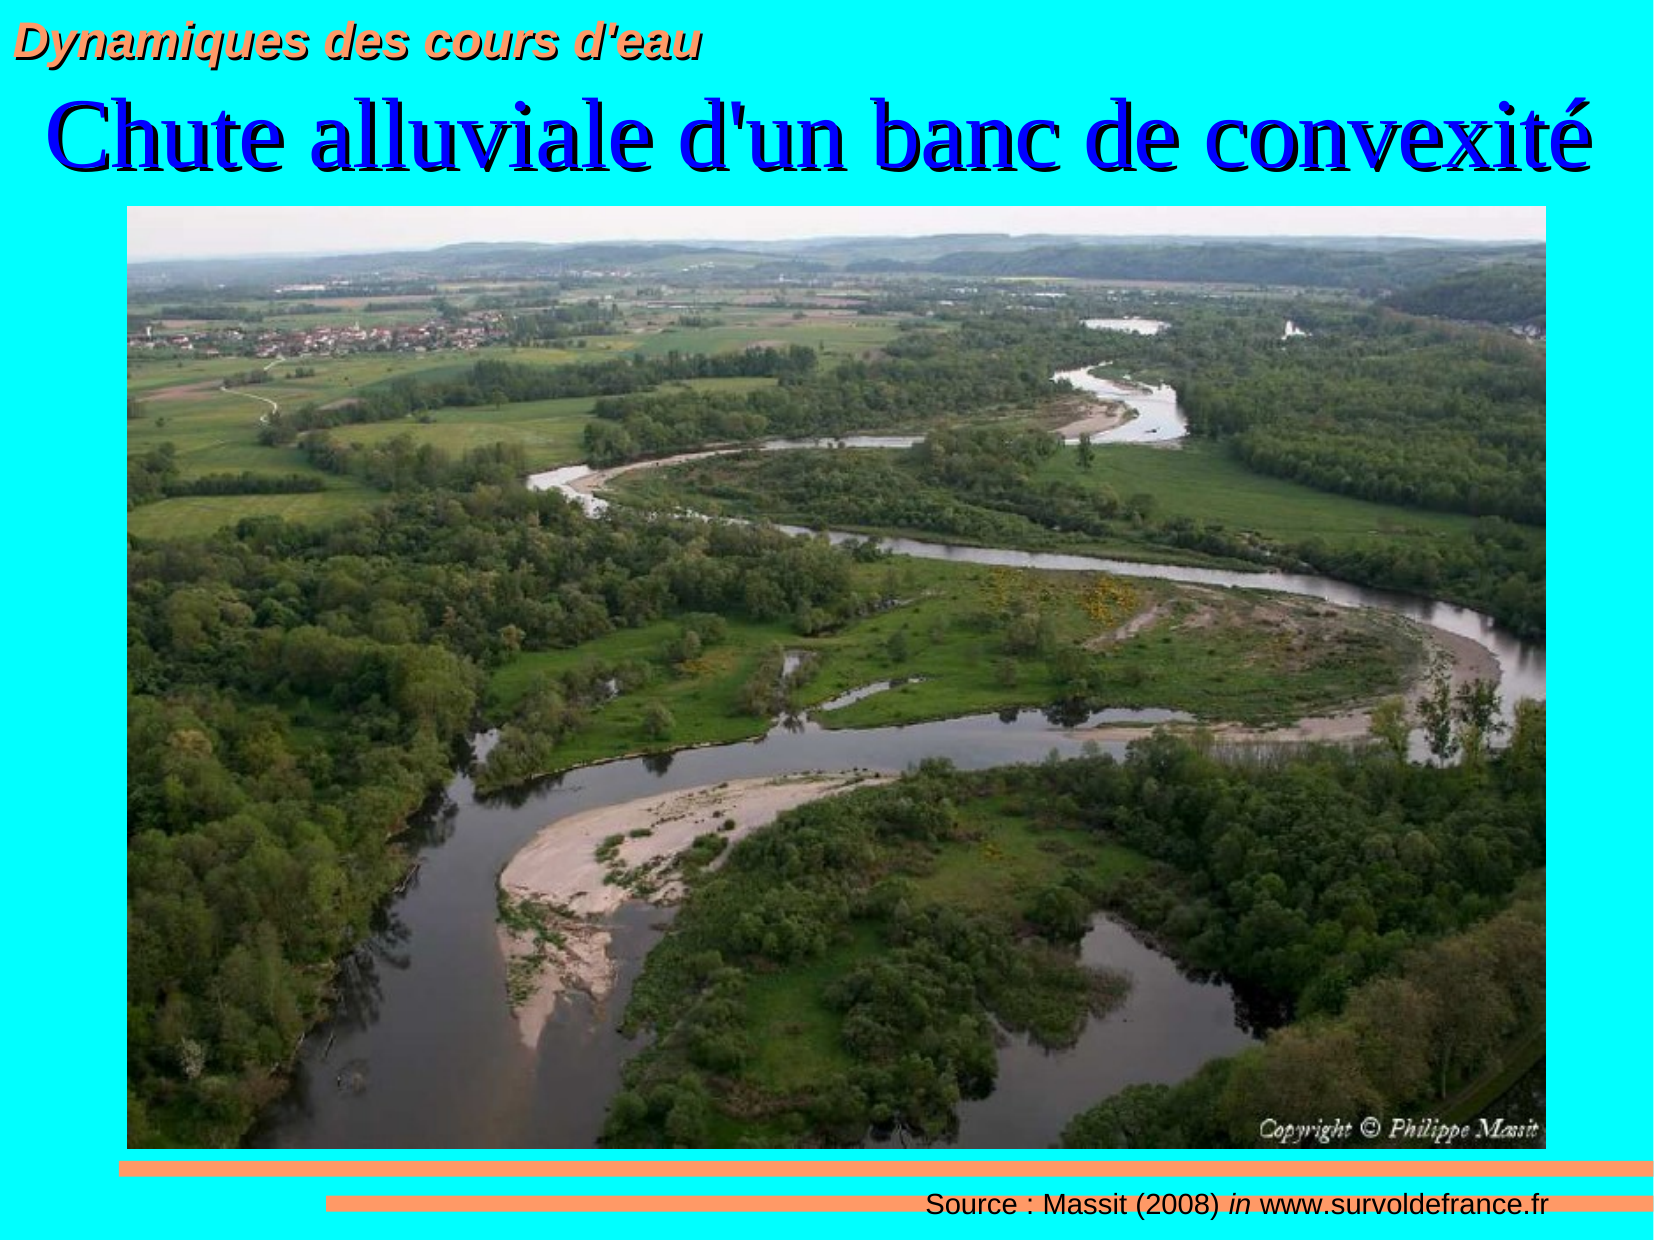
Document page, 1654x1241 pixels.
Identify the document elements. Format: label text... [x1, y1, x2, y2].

text_box Chute alluviale d'un banc de convexité [29, 70, 1609, 197]
picture [127, 206, 1546, 1149]
title Dynamiques des cours d'eau [5, 4, 709, 77]
text_box Source : Massit (2008) in www.survoldefrance.fr [910, 1180, 1564, 1229]
